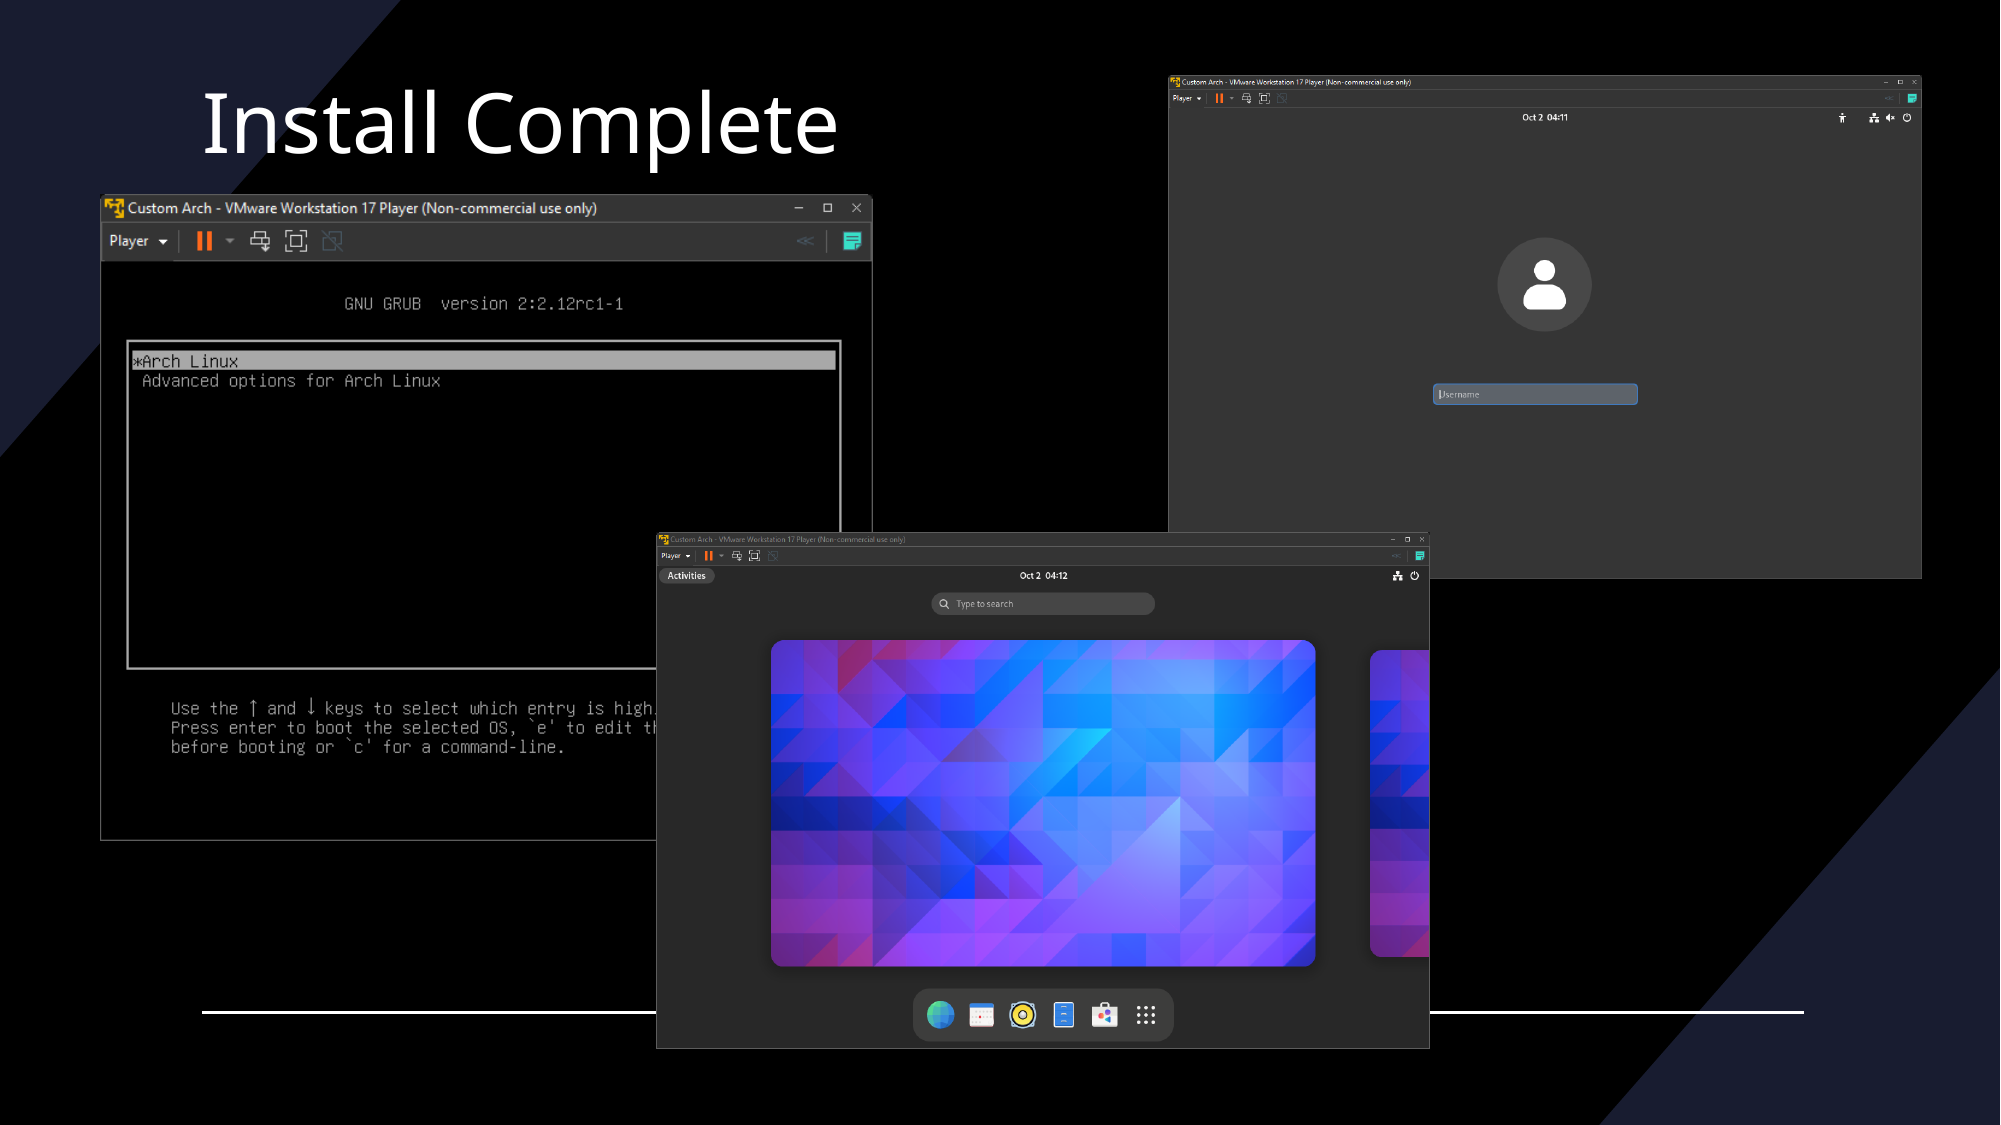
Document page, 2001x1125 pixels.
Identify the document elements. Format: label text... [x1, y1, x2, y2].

title Install Complete [187, 0, 1000, 285]
picture [100, 75, 1922, 1050]
